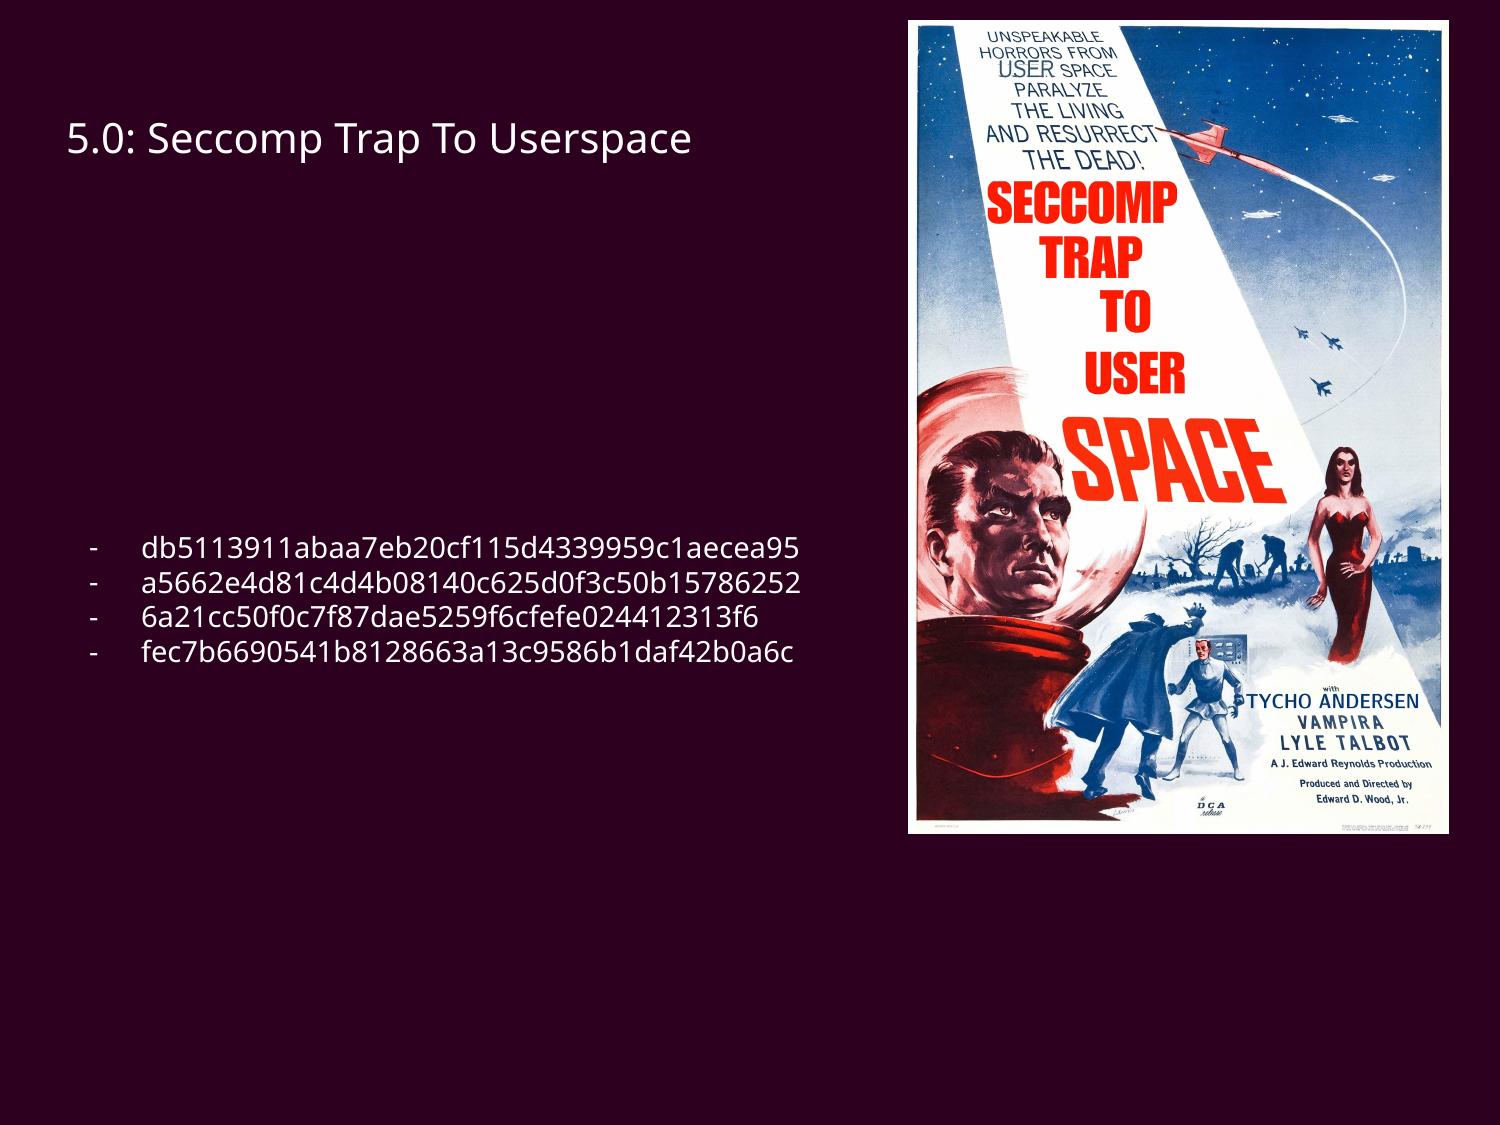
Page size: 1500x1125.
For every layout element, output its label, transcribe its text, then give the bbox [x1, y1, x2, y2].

text_box db5113911abaa7eb20cf115d4339959c1aecea95 a5662e4d81c4d4b08140c625d0f3c50b15786252 6a21cc50f0c7f87dae5259f6cfefe024412313f6 fec7b6690541b8128663a13c9586b1daf42b0a6c [51, 224, 1440, 974]
picture [908, 20, 1449, 834]
text_box 5.0: Seccomp Trap To Userspace [51, 97, 908, 223]
